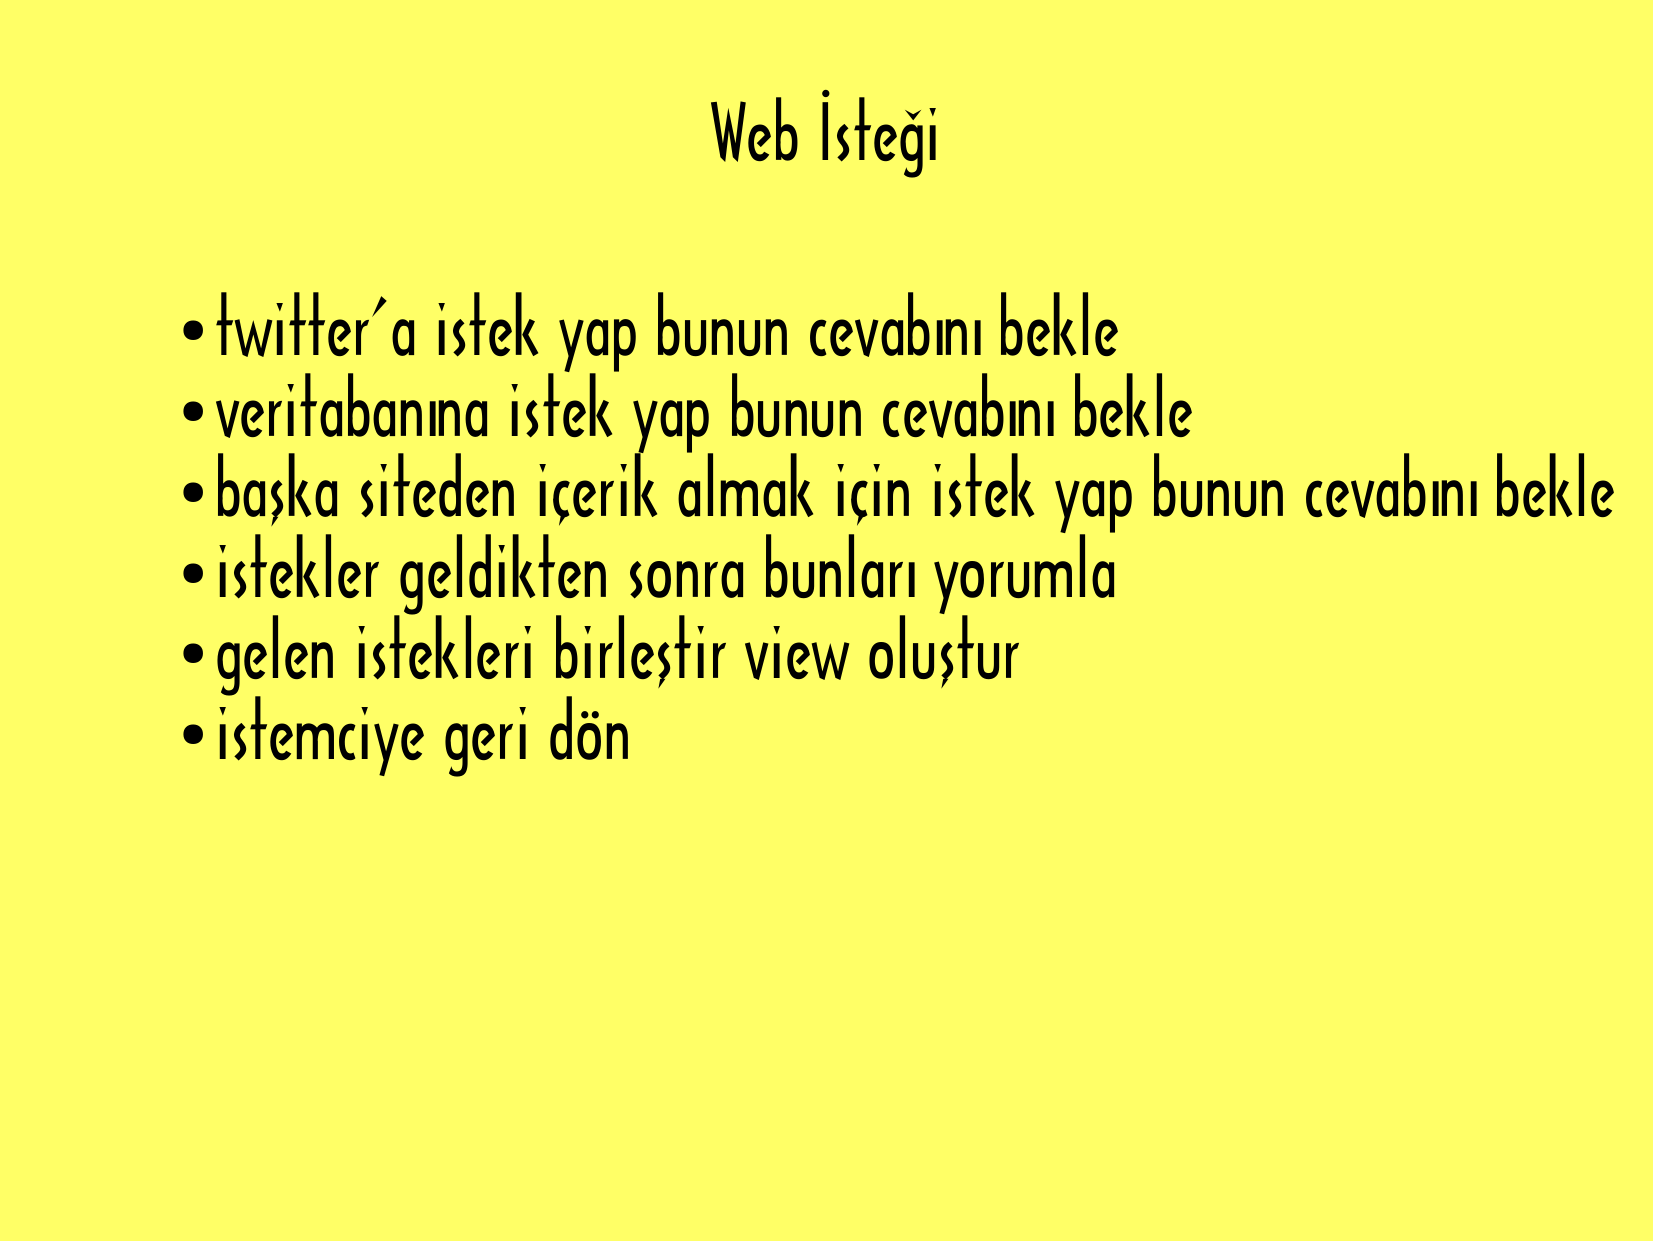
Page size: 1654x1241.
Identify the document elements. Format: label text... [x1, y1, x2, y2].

text_box twitter'a istek yap bunun cevabını bekle veritabanına istek yap bunun cevabını bekle başka siteden içerik almak için istek yap bunun cevabını bekle istekler geldikten sonra bunları yorumla gelen istekleri birleştir view oluştur istemciye geri dön [165, 285, 1636, 785]
text_box Web İsteği [695, 90, 958, 186]
